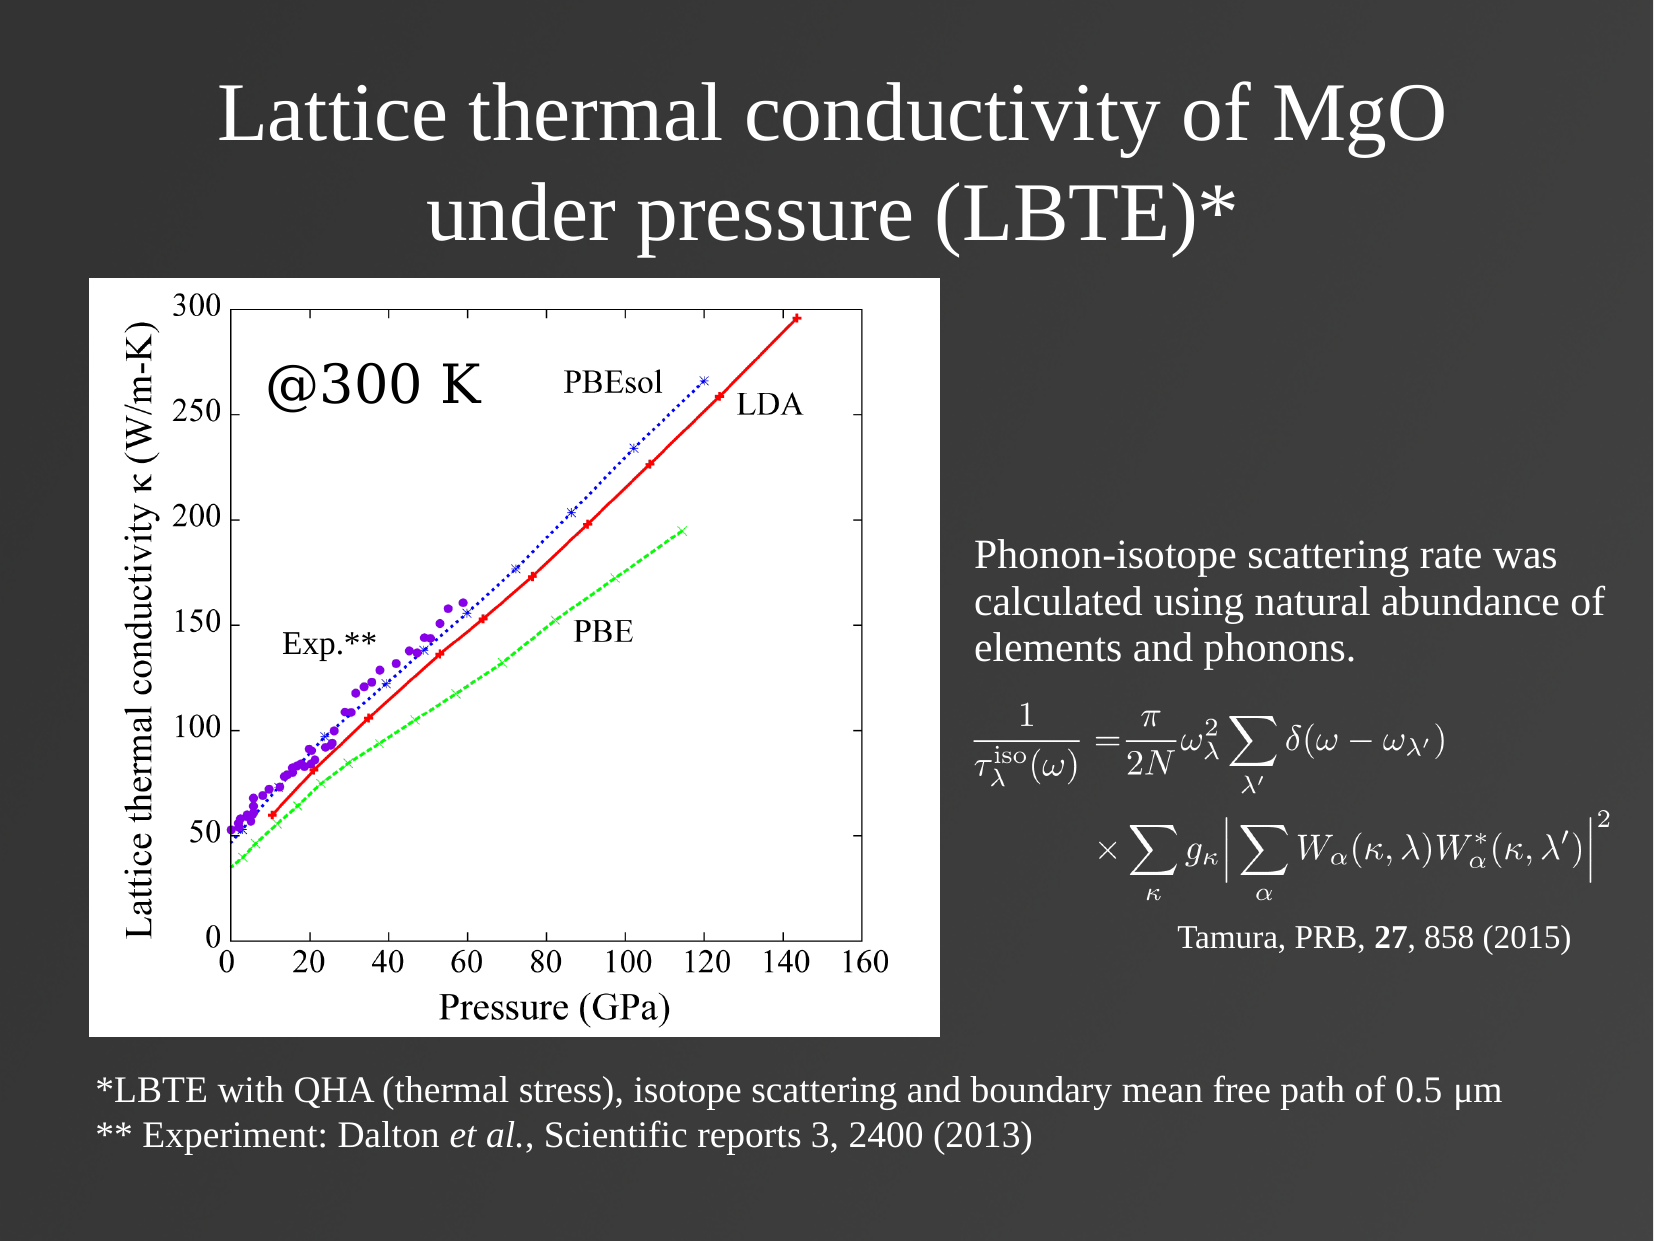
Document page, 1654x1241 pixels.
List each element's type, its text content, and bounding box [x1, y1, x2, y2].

text_box *LBTE with QHA (thermal stress), isotope scattering and boundary mean free path of 0.5 μm ** Experiment: Dalton et al., Scientific reports 3, 2400 (2013) [80, 1057, 1514, 1163]
text_box Tamura, PRB, 27, 858 (2015) [1162, 910, 1587, 963]
text_box @300 K [250, 345, 496, 424]
text_box Dalton et at., Scientific reports, 3, 2013 [89, 278, 940, 1037]
picture [0, 0, 1654, 1241]
text_box Exp.** [267, 617, 393, 670]
title Lattice thermal conductivity of MgO under pressure (LBTE)* [89, 49, 1578, 257]
text_box Phonon-isotope scattering rate was calculated using natural abundance of elements and phonons. [959, 524, 1619, 678]
